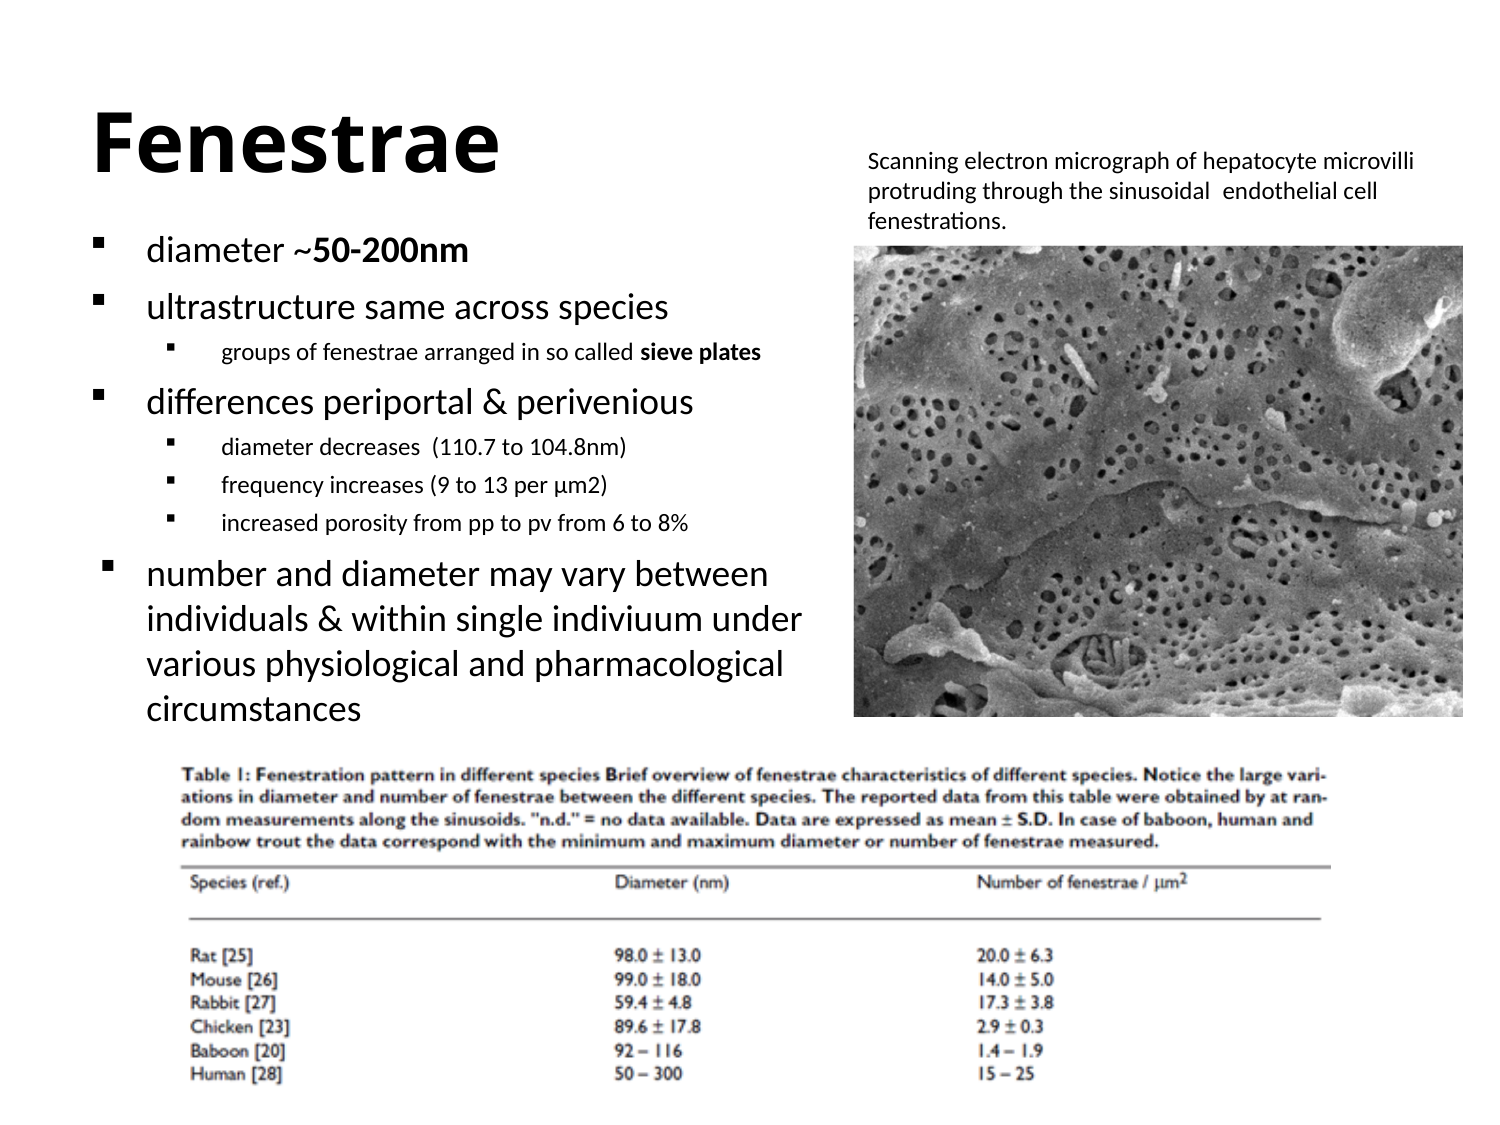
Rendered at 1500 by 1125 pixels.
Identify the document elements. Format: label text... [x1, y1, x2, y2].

title Fenestrae [75, 45, 1425, 233]
text_box Scanning electron micrograph of hepatocyte microvilli protruding through the sinusoidal endothelial cell fenestrations. [853, 137, 1463, 242]
picture [853, 245, 1463, 717]
picture [174, 762, 1331, 1088]
list diameter ~50-200nm ultrastructure same across species groups of fenestrae arranged in so called sieve plates differences periportal & perivenious diameter decreases (110.7 to 104.8nm) frequency increases (9 to 13 per µm2) increased porosity from pp to pv from 6 to 8% number and diameter may vary between individuals & within single indiviuum under various physiological and pharmacological circumstances [75, 217, 838, 886]
